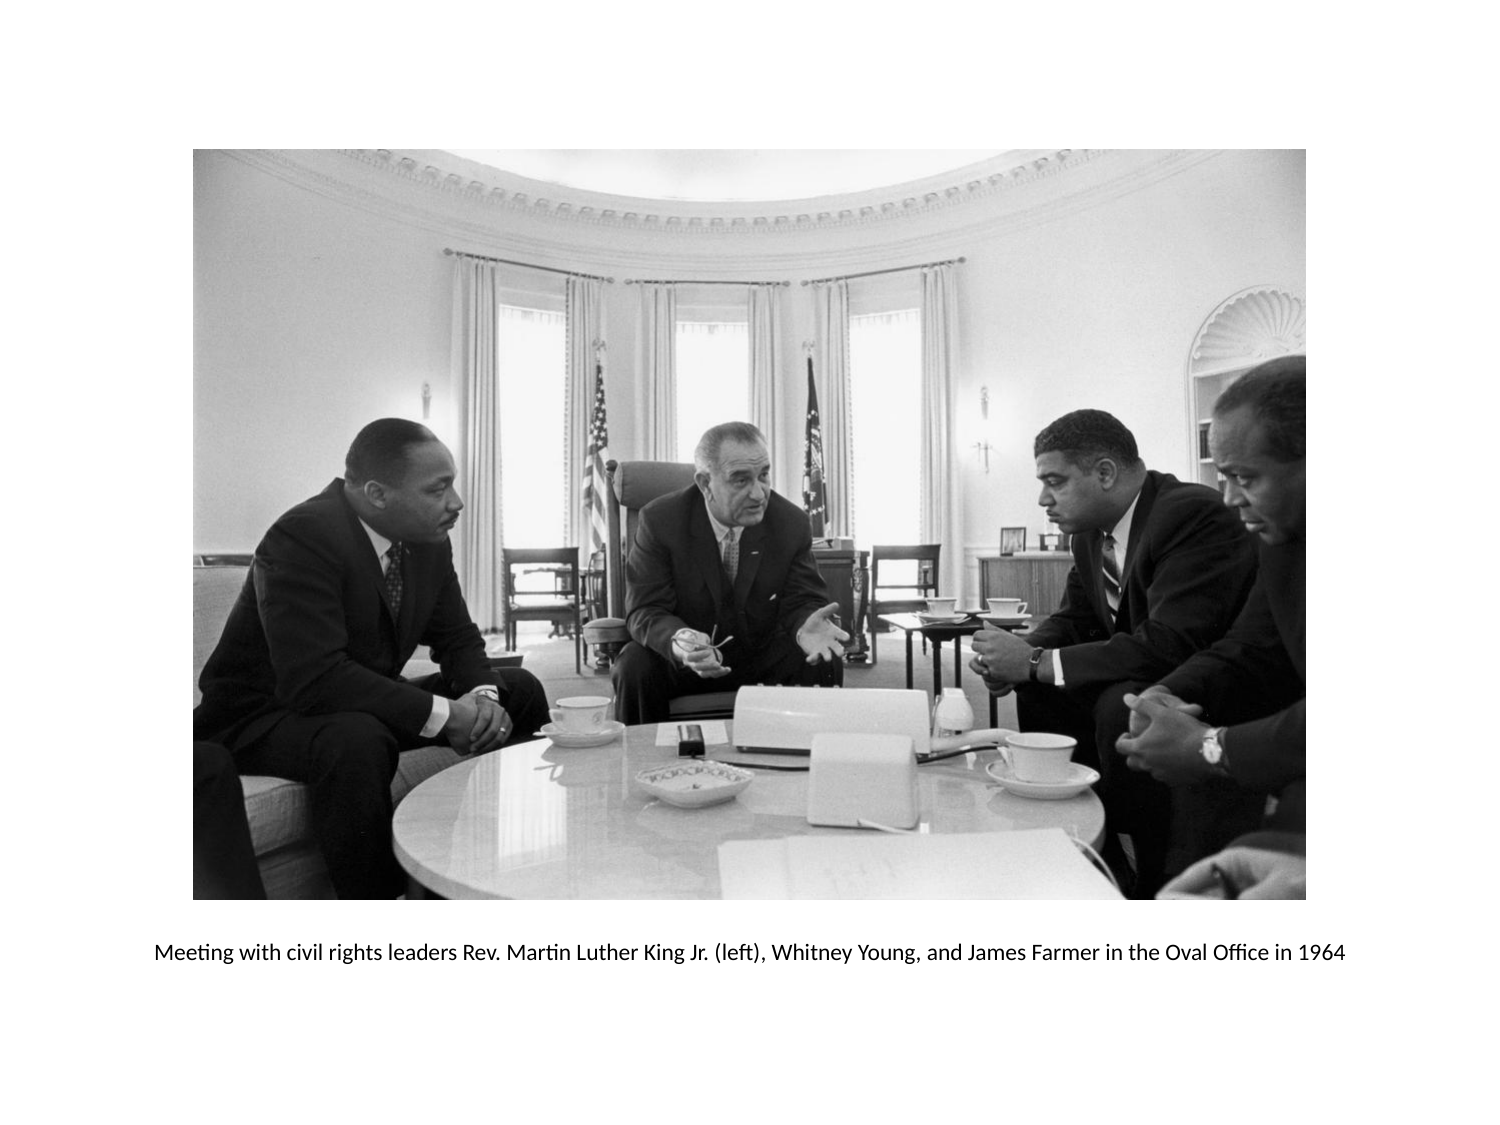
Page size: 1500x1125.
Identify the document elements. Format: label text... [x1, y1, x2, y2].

text_box Meeting with civil rights leaders Rev. Martin Luther King Jr. (left), Whitney Young, and James Farmer in the Oval Office in 1964 [139, 929, 1361, 973]
picture [193, 149, 1306, 900]
